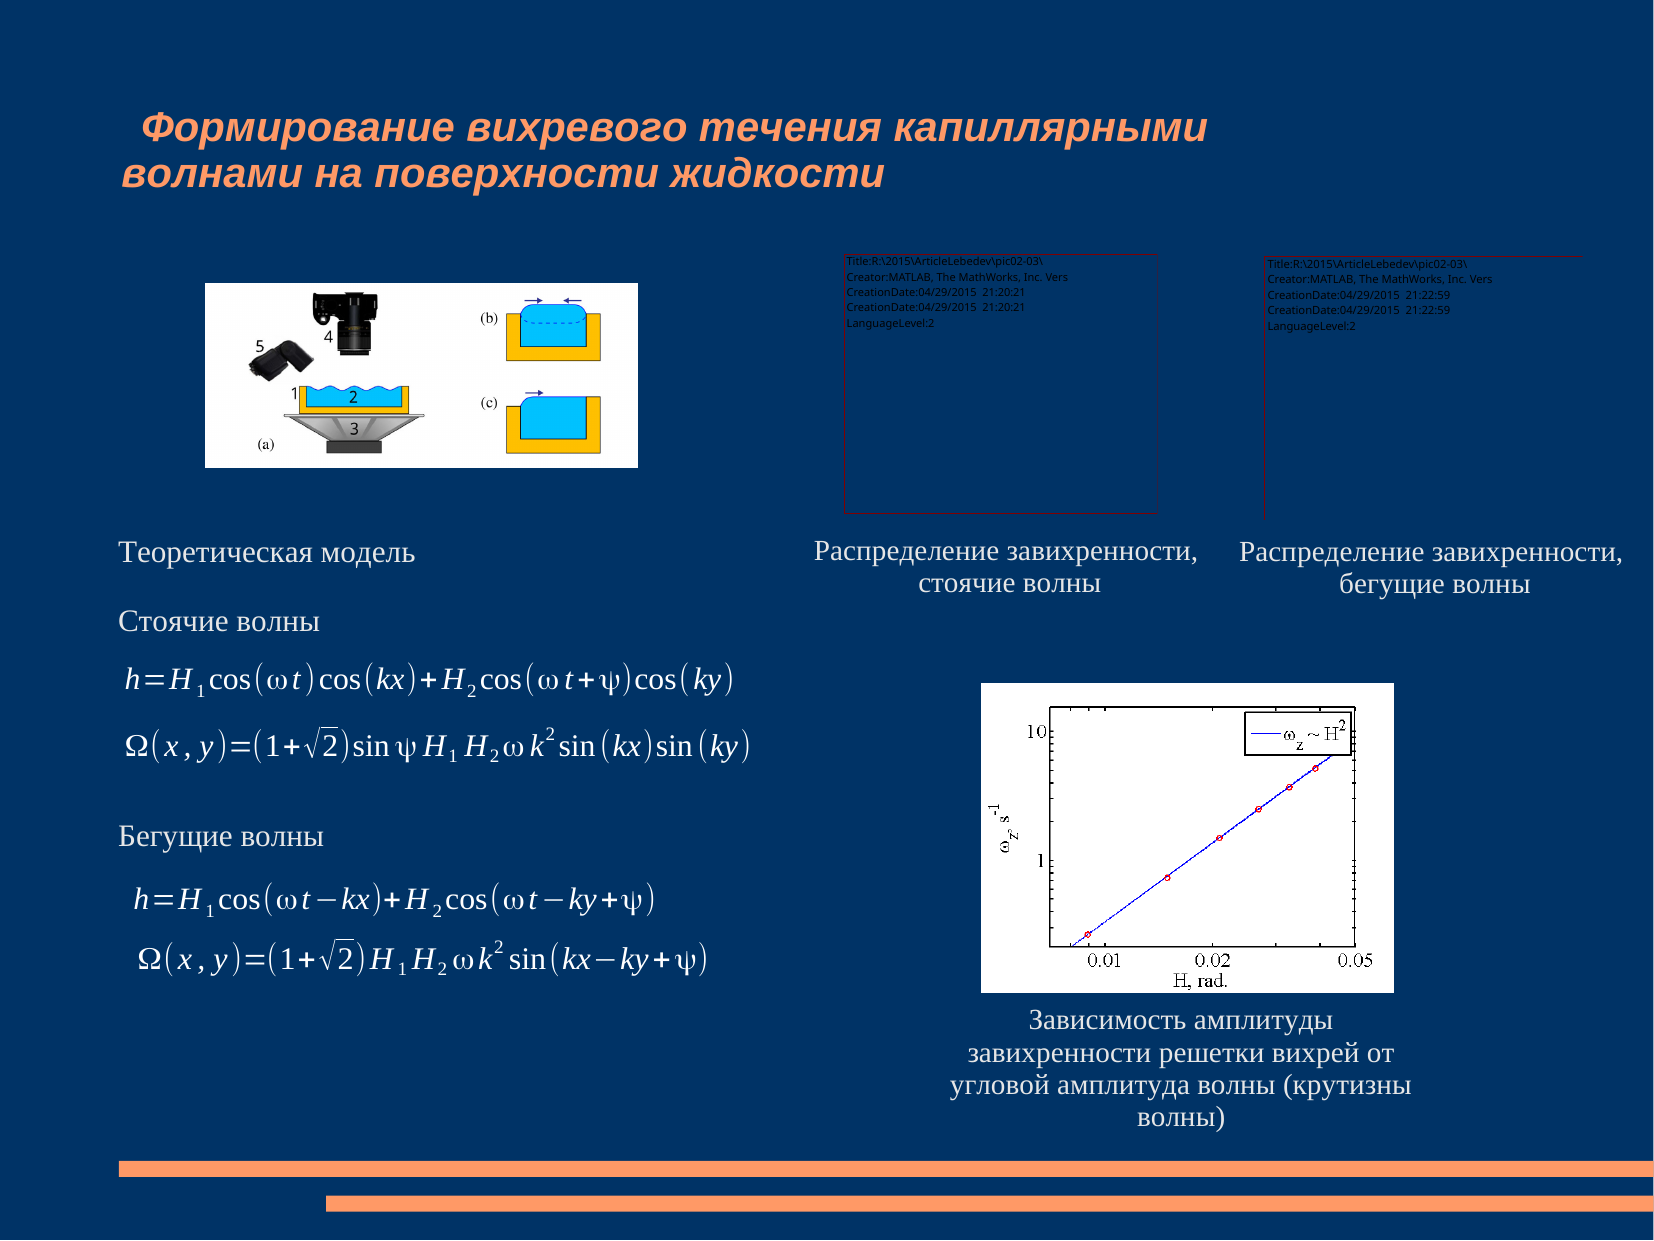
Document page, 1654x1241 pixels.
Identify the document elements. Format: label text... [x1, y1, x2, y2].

chart [532, 881, 662, 922]
chart [118, 661, 741, 701]
picture [981, 683, 1394, 993]
chart [131, 936, 715, 981]
title Формирование вихревого течения капиллярными волнами на поверхности жидкости [121, 46, 1534, 254]
list Бегущие волны [47, 818, 532, 957]
list Распределение завихренности, стоячие волны [732, 534, 1217, 673]
chart [118, 723, 758, 768]
picture [1263, 255, 1583, 520]
list Зависимость амплитуды завихренности решетки вихрей от угловой амплитуда волны (крутизны волны) [862, 1003, 1430, 1142]
picture [843, 253, 1158, 514]
list Распределение завихренности, бегущие волны [1157, 535, 1642, 674]
list Теоретическая модель Стоячие волны [47, 535, 532, 674]
picture [205, 283, 638, 468]
